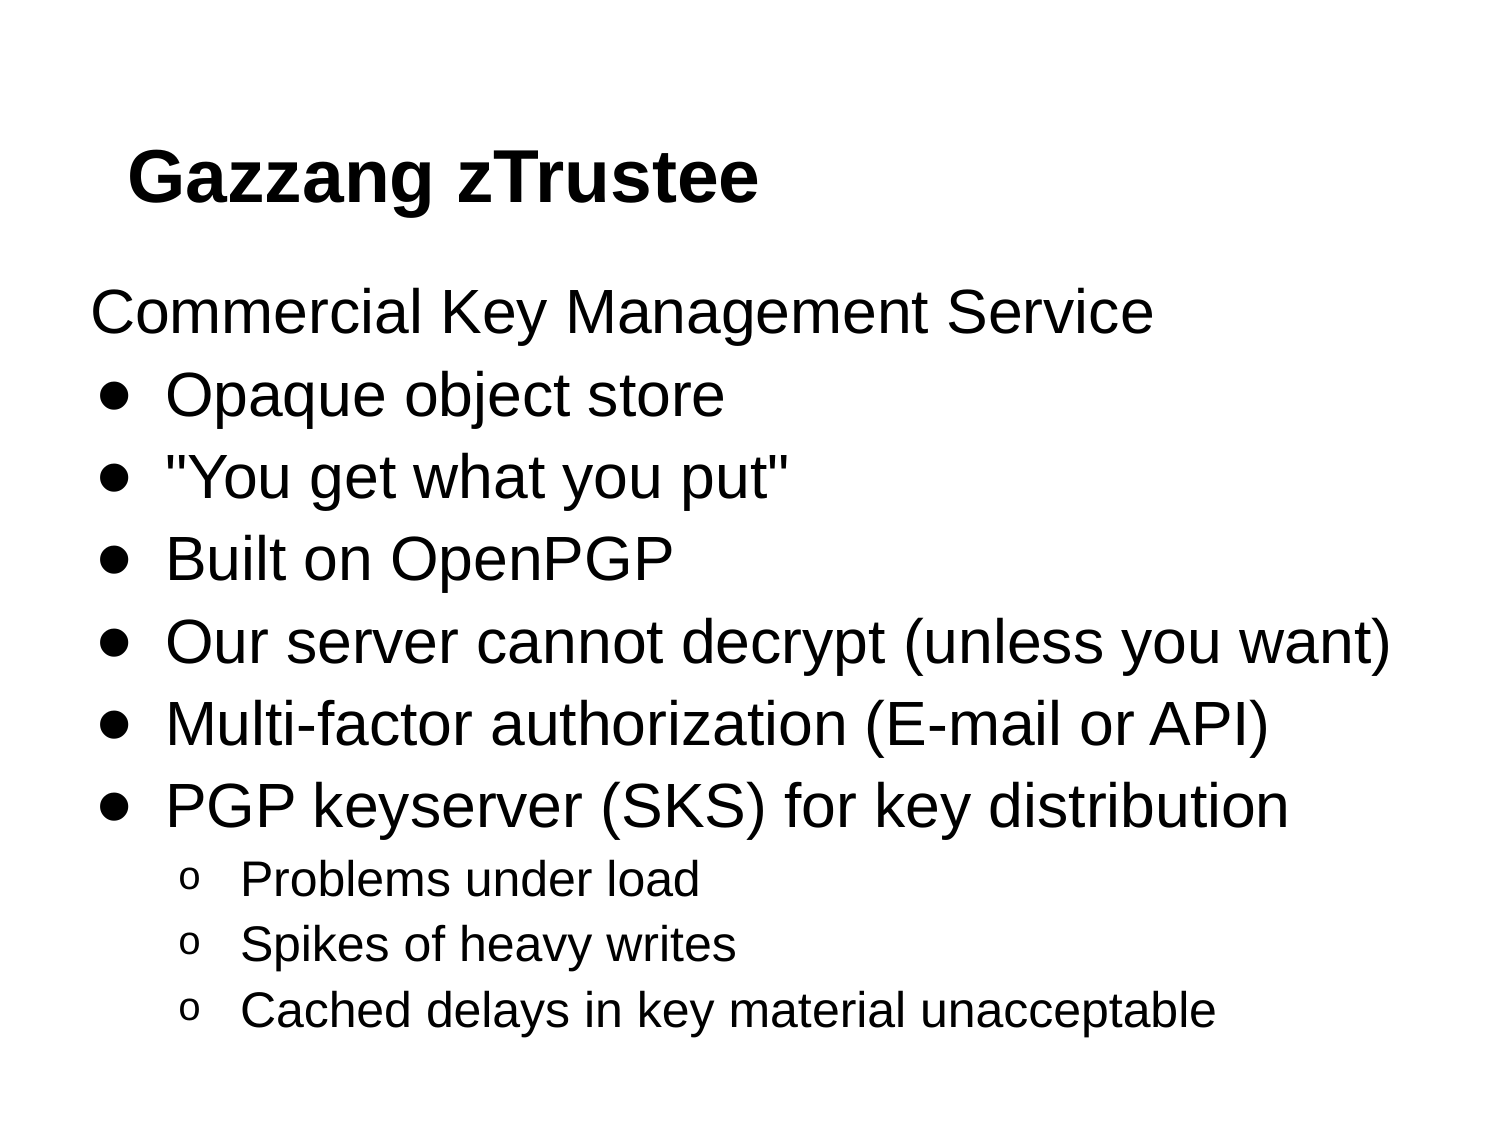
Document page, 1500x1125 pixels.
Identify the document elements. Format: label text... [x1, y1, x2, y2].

title Gazzang zTrustee [75, 45, 1425, 233]
list Commercial Key Management Service Opaque object store "You get what you put" Built on OpenPGP Our server cannot decrypt (unless you want) Multi-factor authorization (E-mail or API) PGP keyserver (SKS) for key distribution Problems under load Spikes of heavy writes Cached delays in key material unacceptable [75, 262, 1425, 1078]
